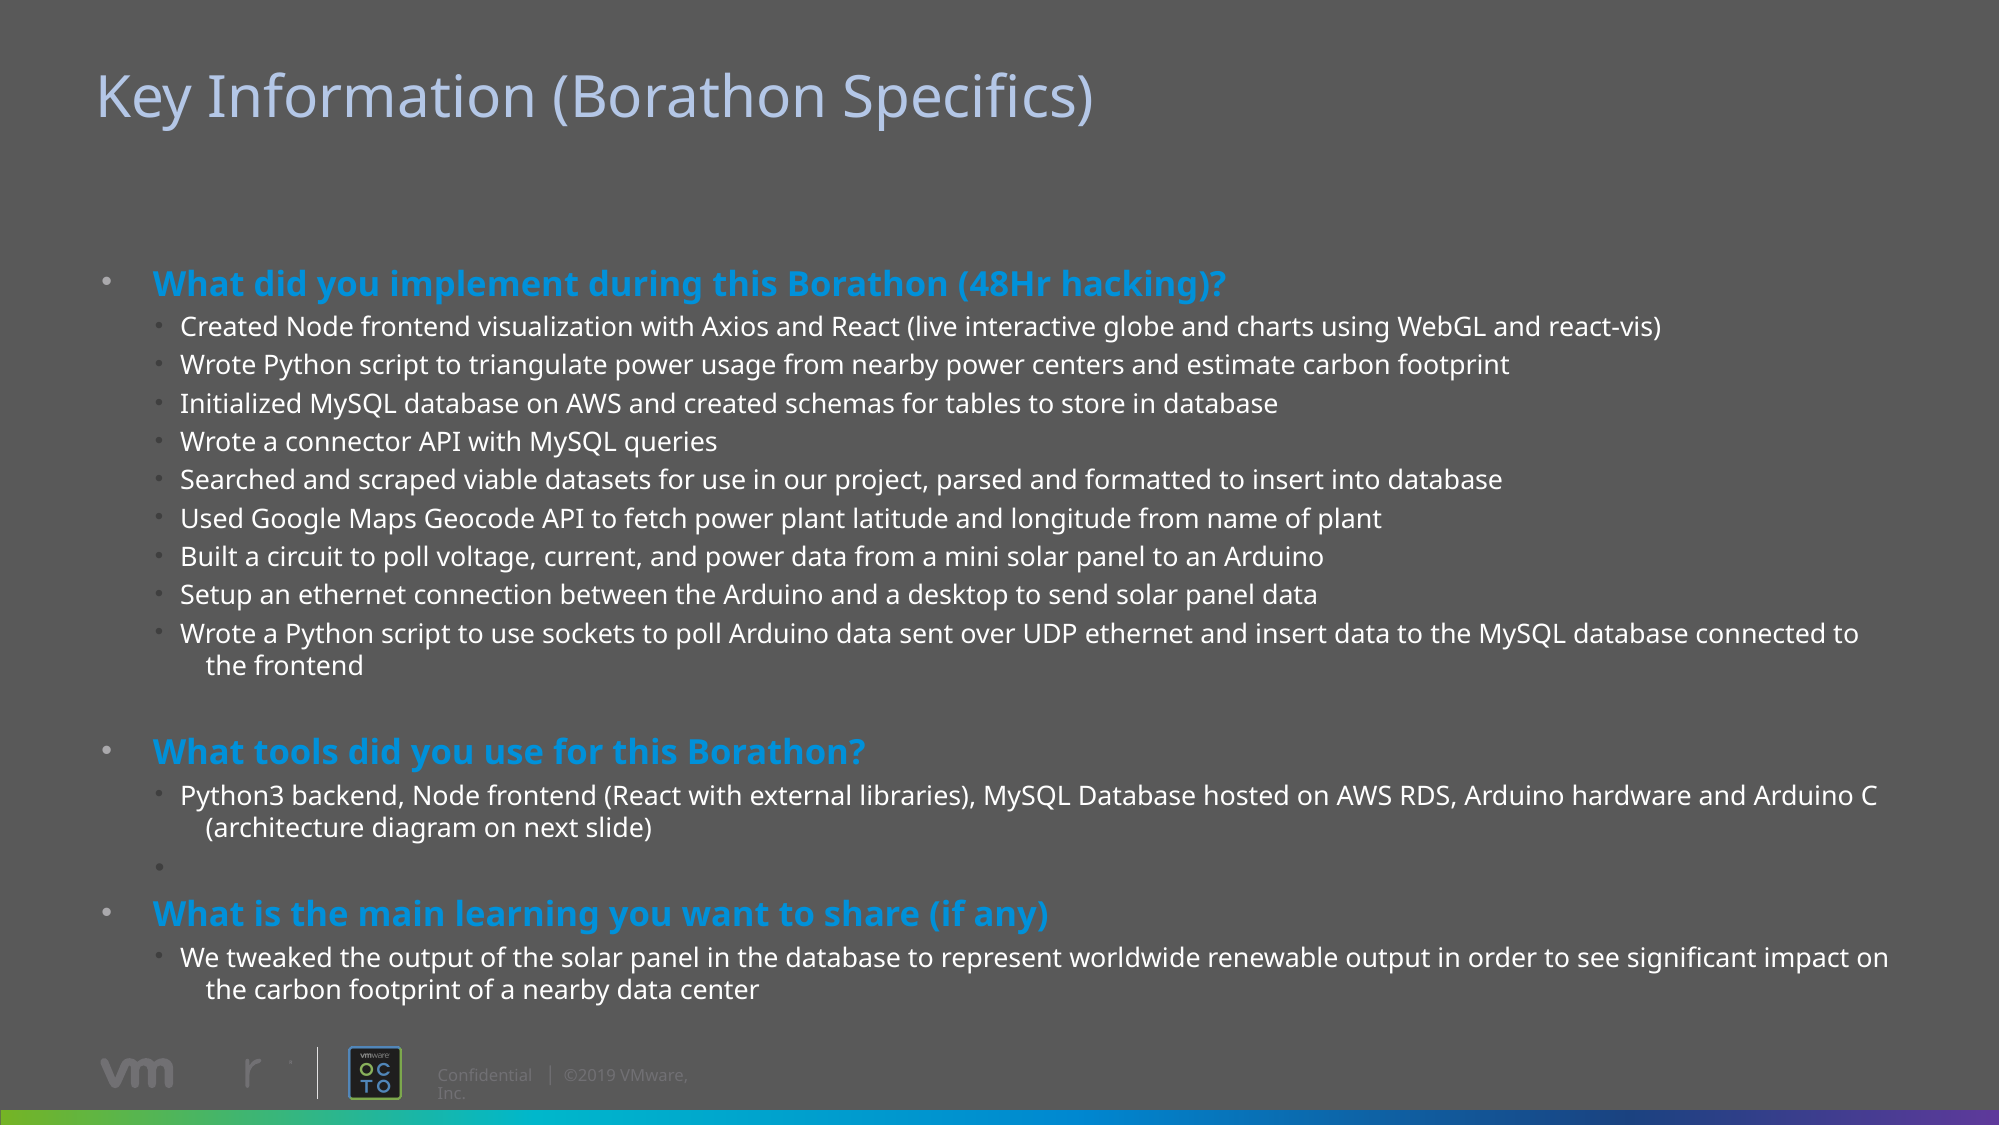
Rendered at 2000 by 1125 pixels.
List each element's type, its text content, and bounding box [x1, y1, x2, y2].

list What did you implement during this Borathon (48Hr hacking)? Created Node frontend visualization with Axios and React (live interactive globe and charts using WebGL and react-vis) Wrote Python script to triangulate power usage from nearby power centers and estimate carbon footprint Initialized MySQL database on AWS and created schemas for tables to store in database Wrote a connector API with MySQL queries Searched and scraped viable datasets for use in our project, parsed and formatted to insert into database Used Google Maps Geocode API to fetch power plant latitude and longitude from name of plant Built a circuit to poll voltage, current, and power data from a mini solar panel to an Arduino Setup an ethernet connection between the Arduino and a desktop to send solar panel data Wrote a Python script to use sockets to poll Arduino data sent over UDP ethernet and insert data to the MySQL database connected to the frontend What tools did you use for this Borathon? Python3 backend, Node frontend (React with external libraries), MySQL Database hosted on AWS RDS, Arduino hardware and Arduino C (architecture diagram on next slide) What is the main learning you want to share (if any) We tweaked the output of the solar panel in the database to represent worldwide renewable output in order to see significant impact on the carbon footprint of a nearby data center [101, 262, 1902, 1013]
title Key Information (Borathon Specifics) [95, 67, 1900, 131]
